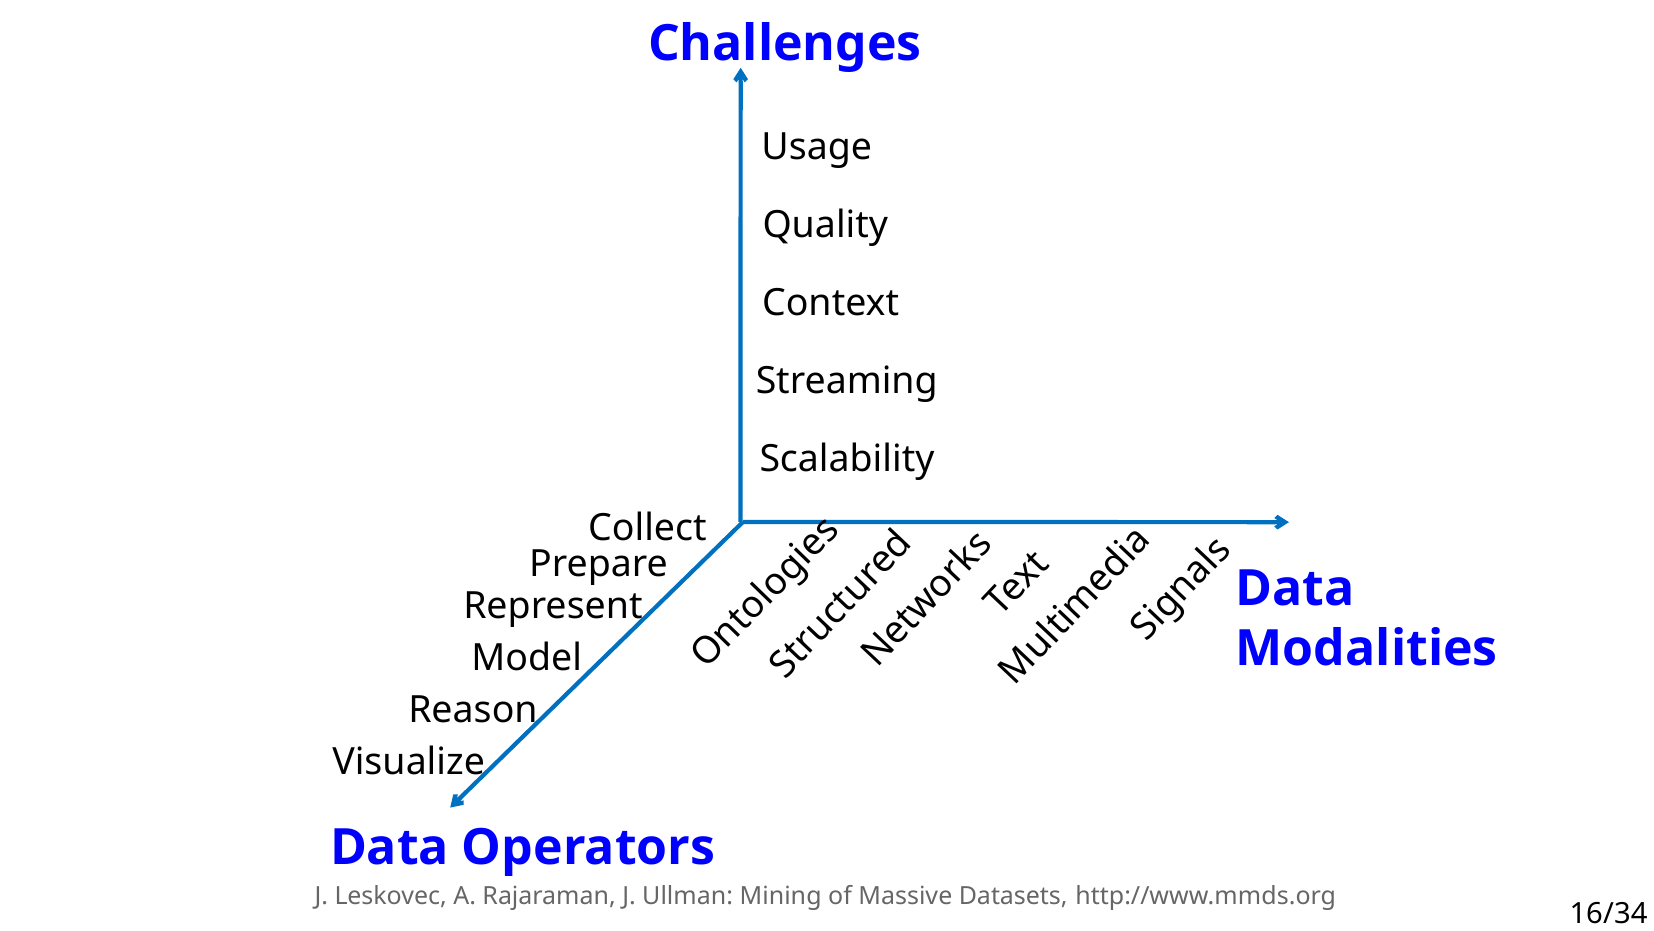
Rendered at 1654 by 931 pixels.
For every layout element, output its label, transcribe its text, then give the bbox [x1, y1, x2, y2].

text_box Collect [573, 495, 722, 556]
text_box Data Modalities [1220, 547, 1513, 683]
text_box Quality [747, 192, 904, 253]
text_box Visualize [317, 729, 501, 790]
text_box Model [456, 625, 598, 686]
text_box Reason [393, 677, 553, 737]
text_box Ontologies [664, 489, 863, 691]
text_box Data Operators [315, 807, 731, 870]
text_box Represent [513, 600, 525, 616]
text_box Networks [834, 503, 1011, 690]
text_box Challenges [633, 2, 937, 78]
text_box Represent [448, 573, 658, 634]
text_box Prepare [593, 558, 605, 573]
text_box Structured [742, 502, 933, 702]
text_box Prepare [514, 531, 683, 592]
text_box Scalability [744, 426, 950, 487]
text_box Text [958, 523, 1069, 636]
text_box Context [747, 270, 915, 331]
text_box Signals [1103, 509, 1254, 664]
text_box J. Leskovec, A. Rajaraman, J. Ullman: Mining of Massive Datasets, http://www.mmds.org [221, 870, 1437, 922]
text_box Usage [746, 114, 888, 175]
text_box Streaming [741, 348, 953, 409]
text_box Multimedia [972, 499, 1174, 708]
